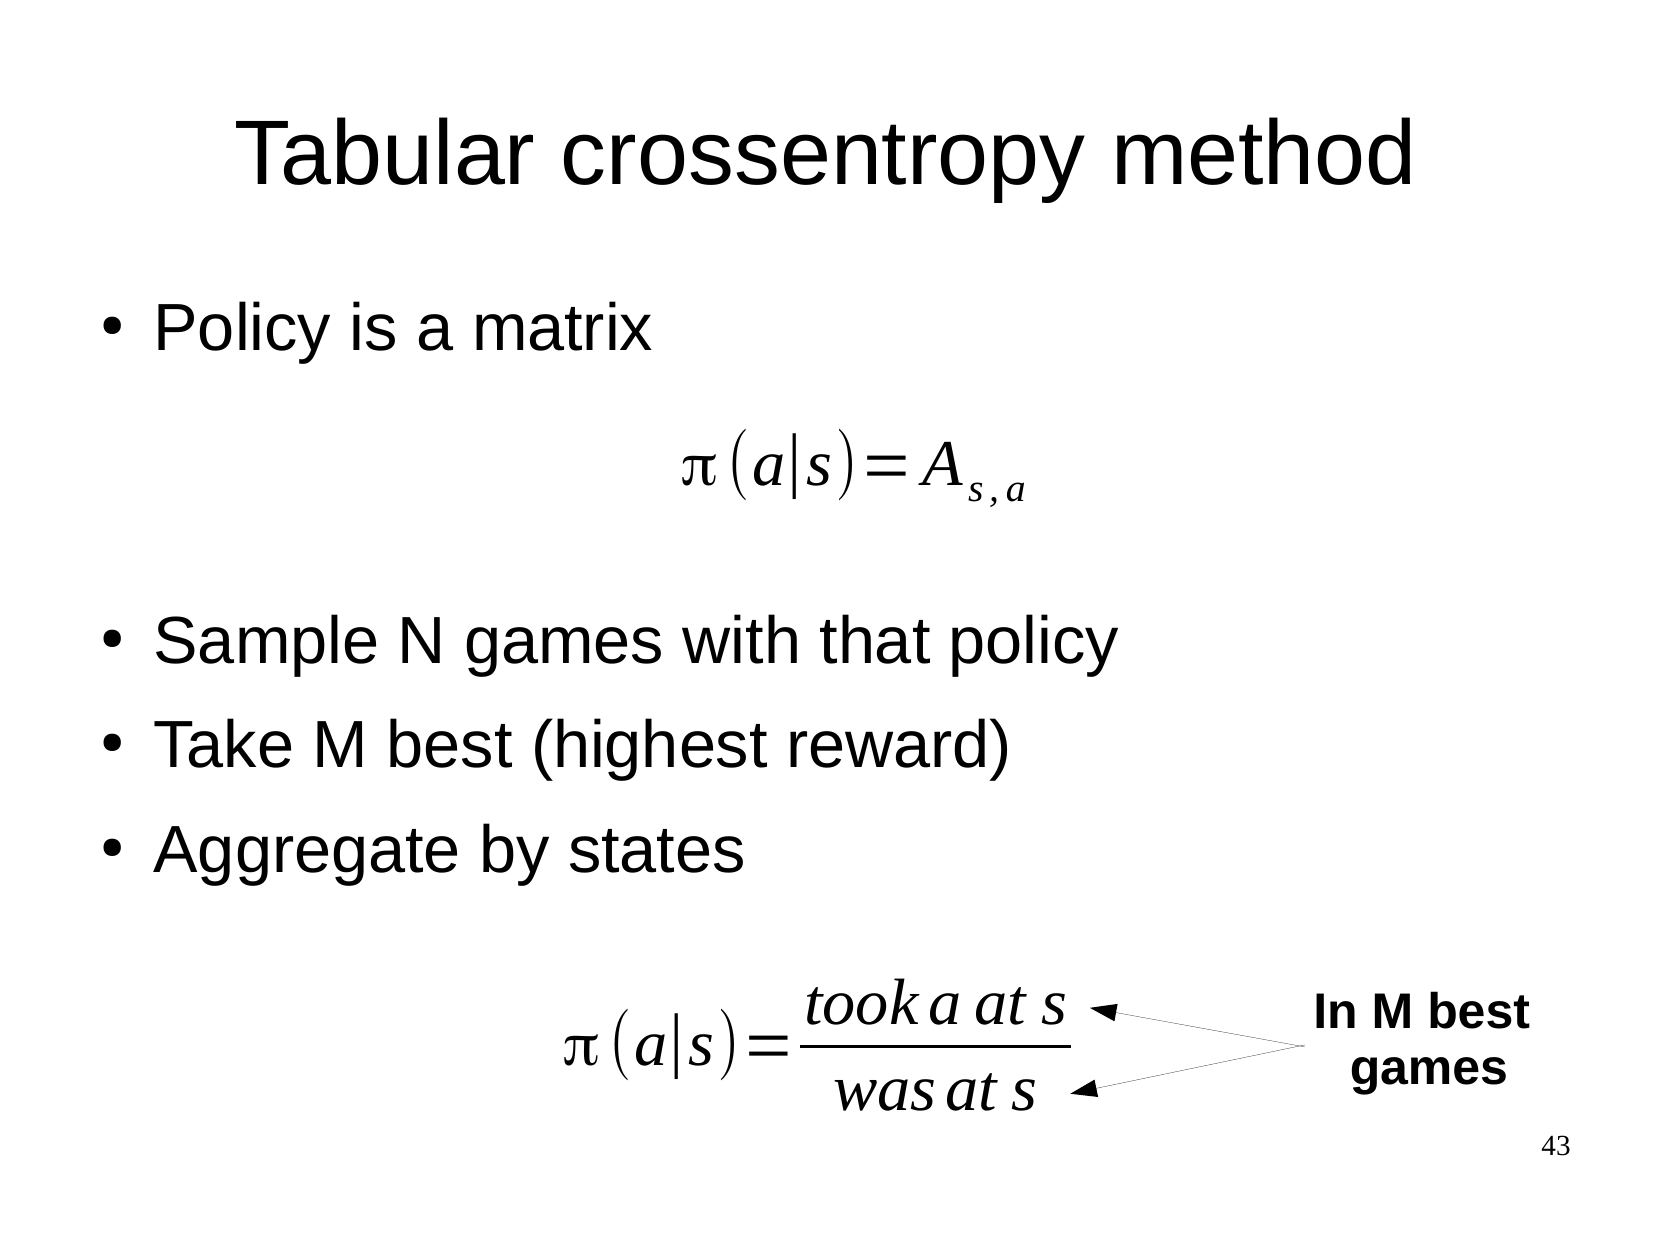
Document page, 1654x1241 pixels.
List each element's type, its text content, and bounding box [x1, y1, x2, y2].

text_box In M best games [1298, 976, 1546, 1104]
list Policy is a matrix Sample N games with that policy Take M best (highest reward) Aggregate by states [82, 290, 1571, 1010]
title Tabular crossentropy method [82, 49, 1571, 257]
chart [664, 423, 1041, 509]
chart [546, 966, 1090, 1124]
